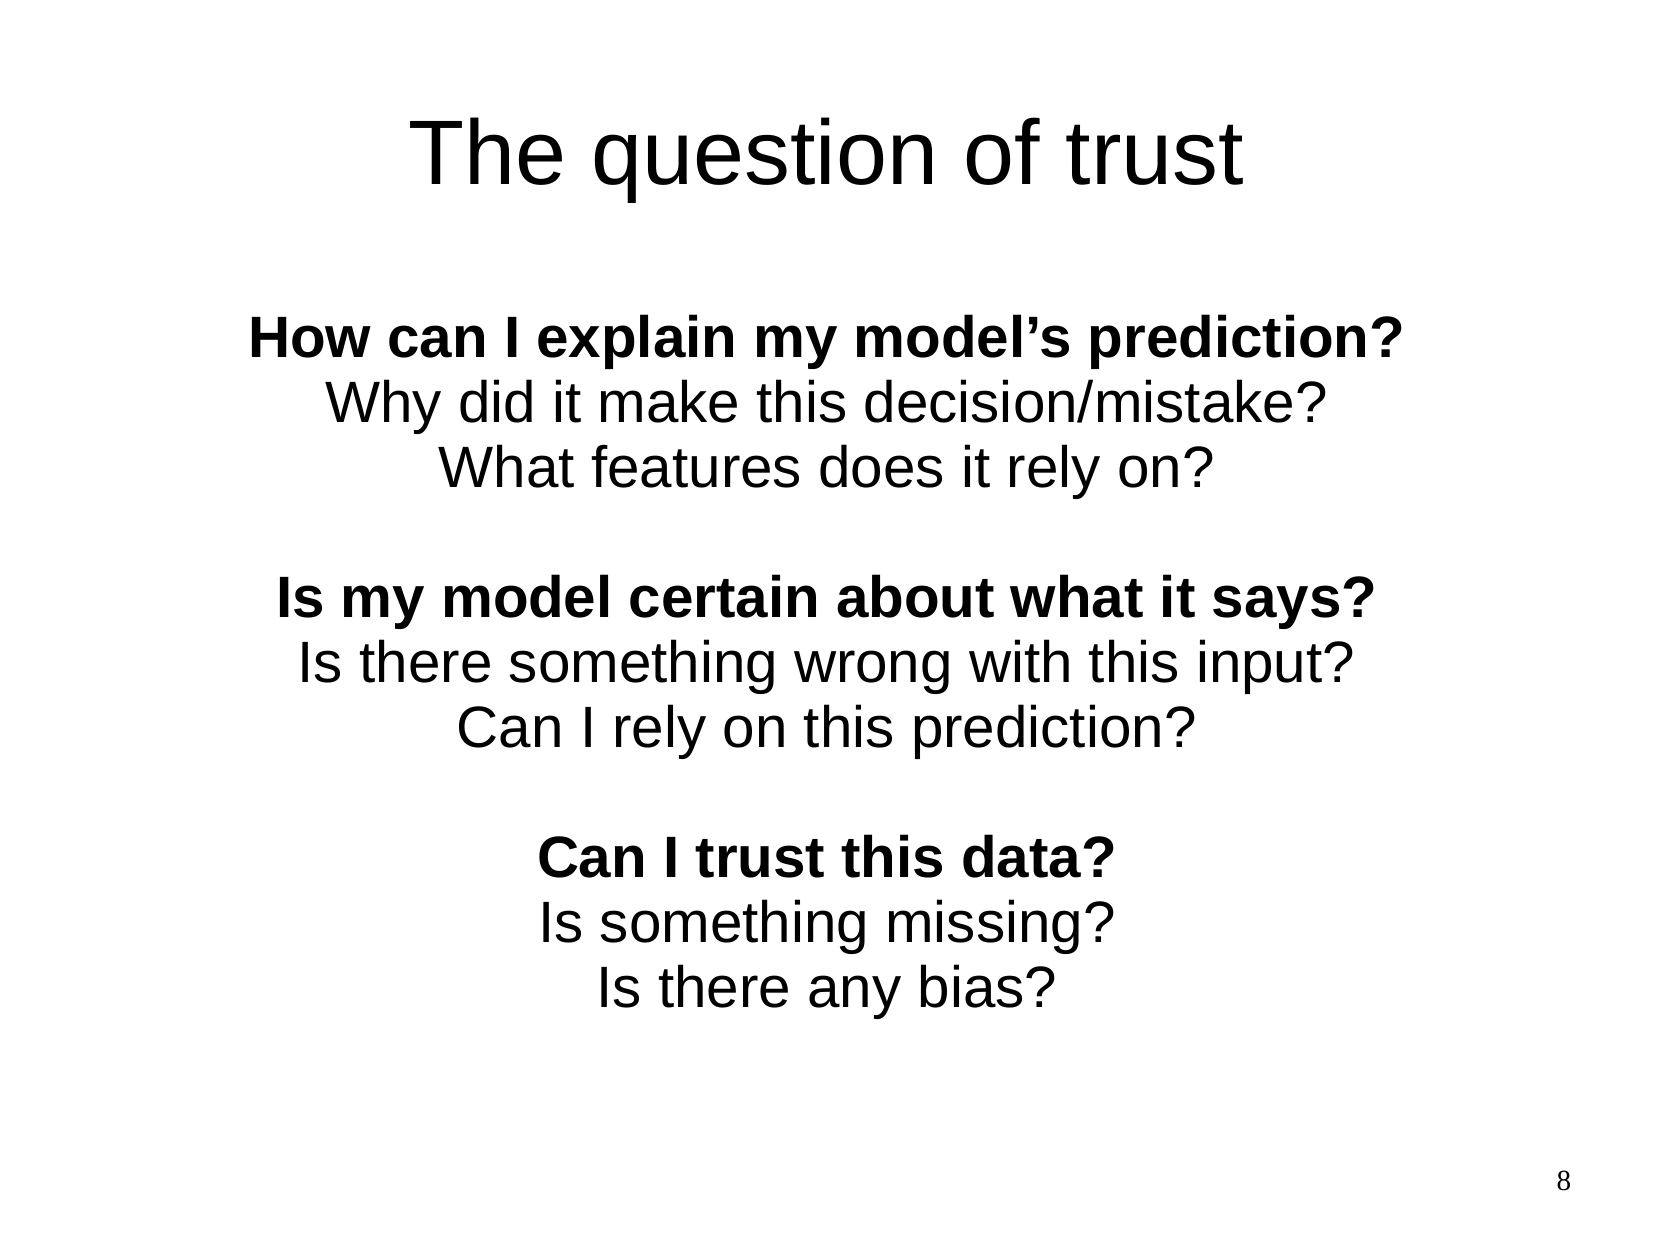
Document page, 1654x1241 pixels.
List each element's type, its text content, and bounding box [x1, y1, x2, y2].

subtitle How can I explain my model’s prediction? Why did it make this decision/mistake? What features does it rely on? Is my model certain about what it says? Is there something wrong with this input? Can I rely on this prediction? Can I trust this data? Is something missing? Is there any bias? [147, 215, 1507, 1111]
title The question of trust [82, 49, 1571, 257]
